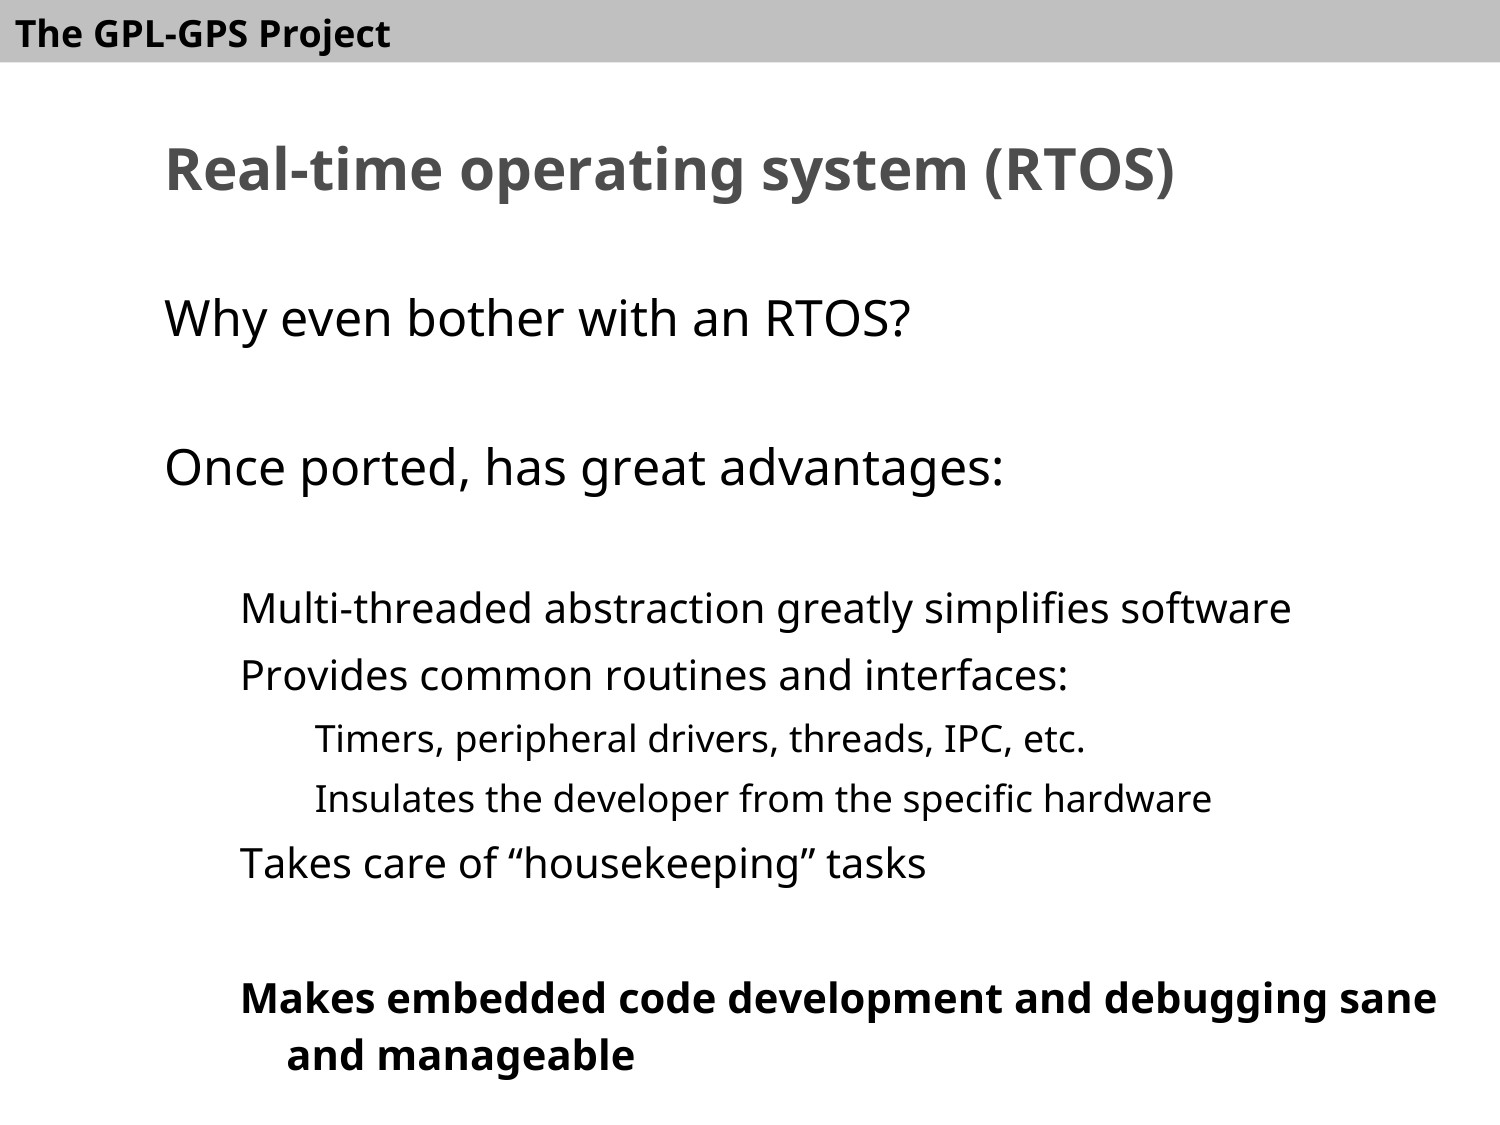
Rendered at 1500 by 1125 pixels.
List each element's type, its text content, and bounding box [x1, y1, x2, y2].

title Real-time operating system (RTOS) [149, 124, 1463, 213]
list Why even bother with an RTOS? Once ported, has great advantages: Multi-threaded abstraction greatly simplifies software Provides common routines and interfaces: Timers, peripheral drivers, threads, IPC, etc. Insulates the developer from the specific hardware Takes care of “housekeeping” tasks Makes embedded code development and debugging sane and manageable [149, 275, 1463, 1125]
